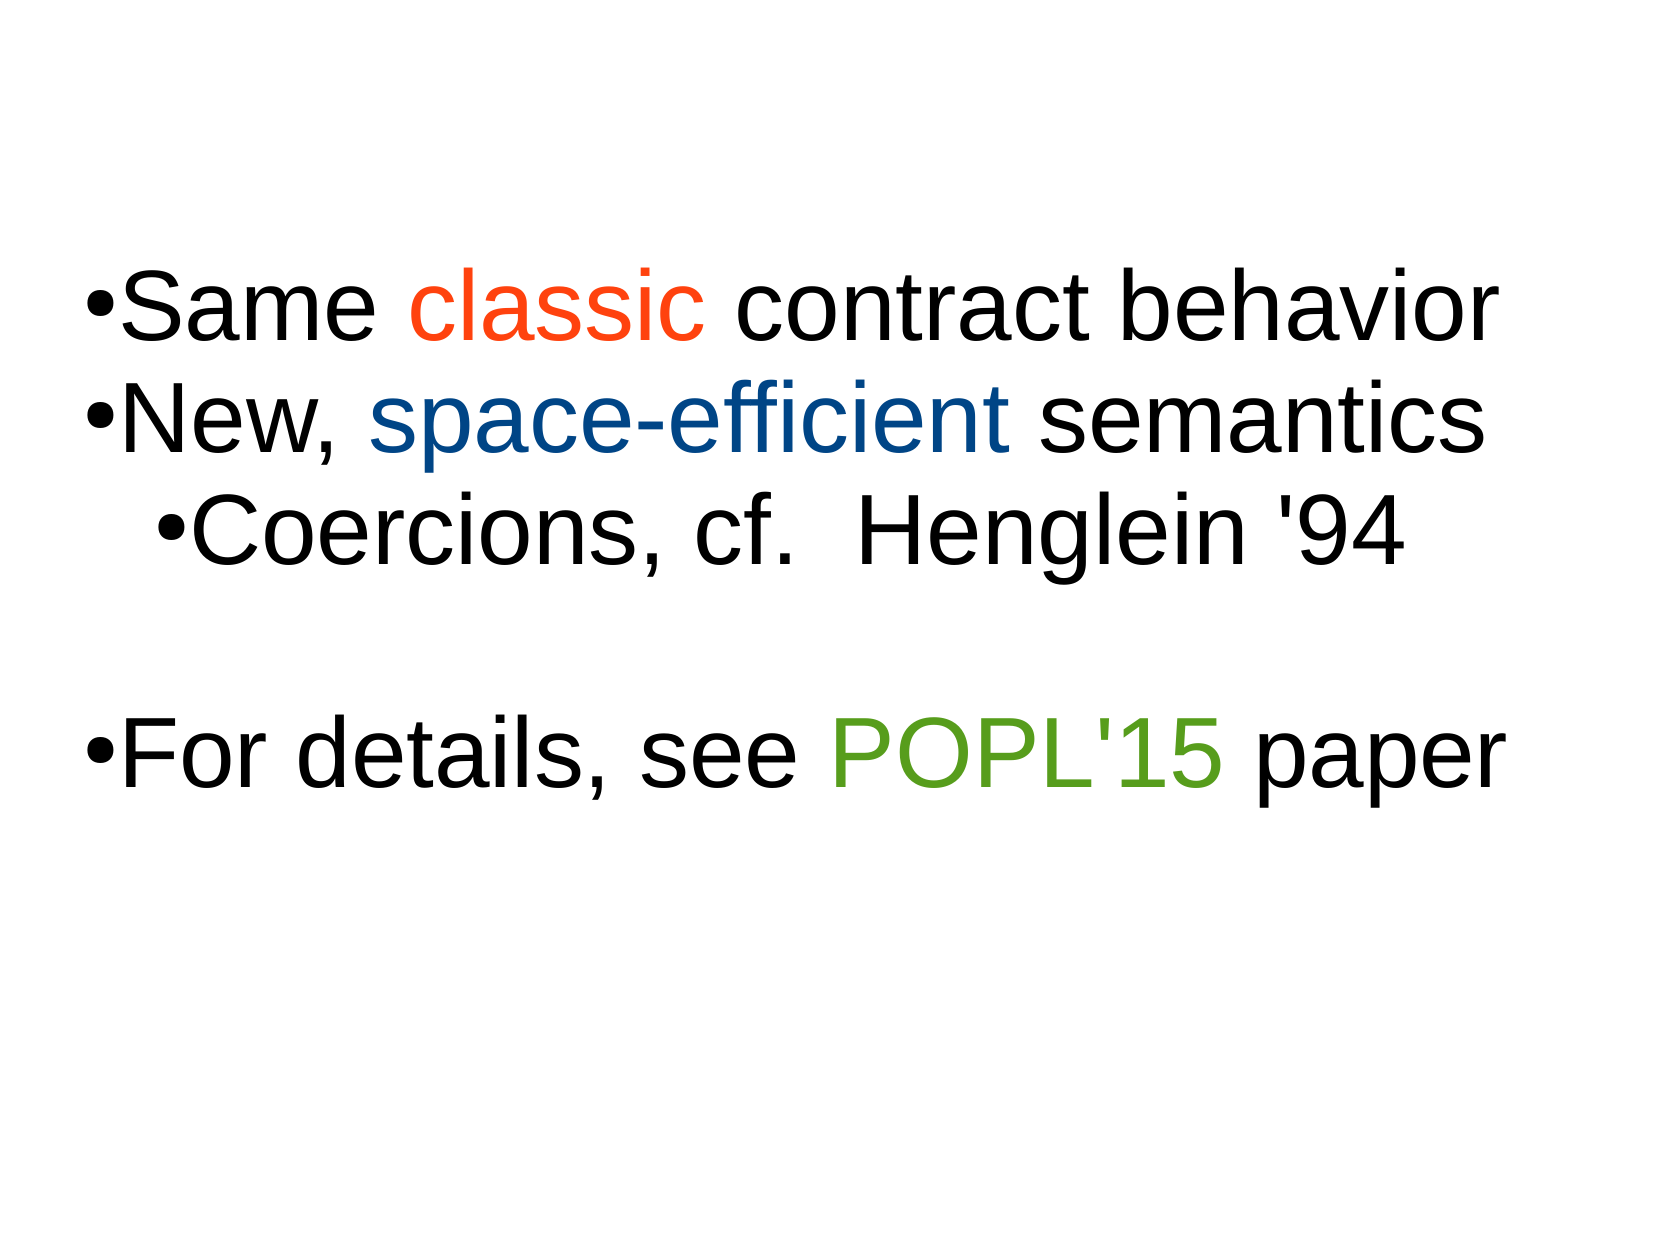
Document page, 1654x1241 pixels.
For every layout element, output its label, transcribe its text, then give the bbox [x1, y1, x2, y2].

subtitle Same classic contract behavior New, space-efficient semantics Coercions, cf. Henglein '94 For details, see POPL'15 paper [82, 49, 1571, 1010]
